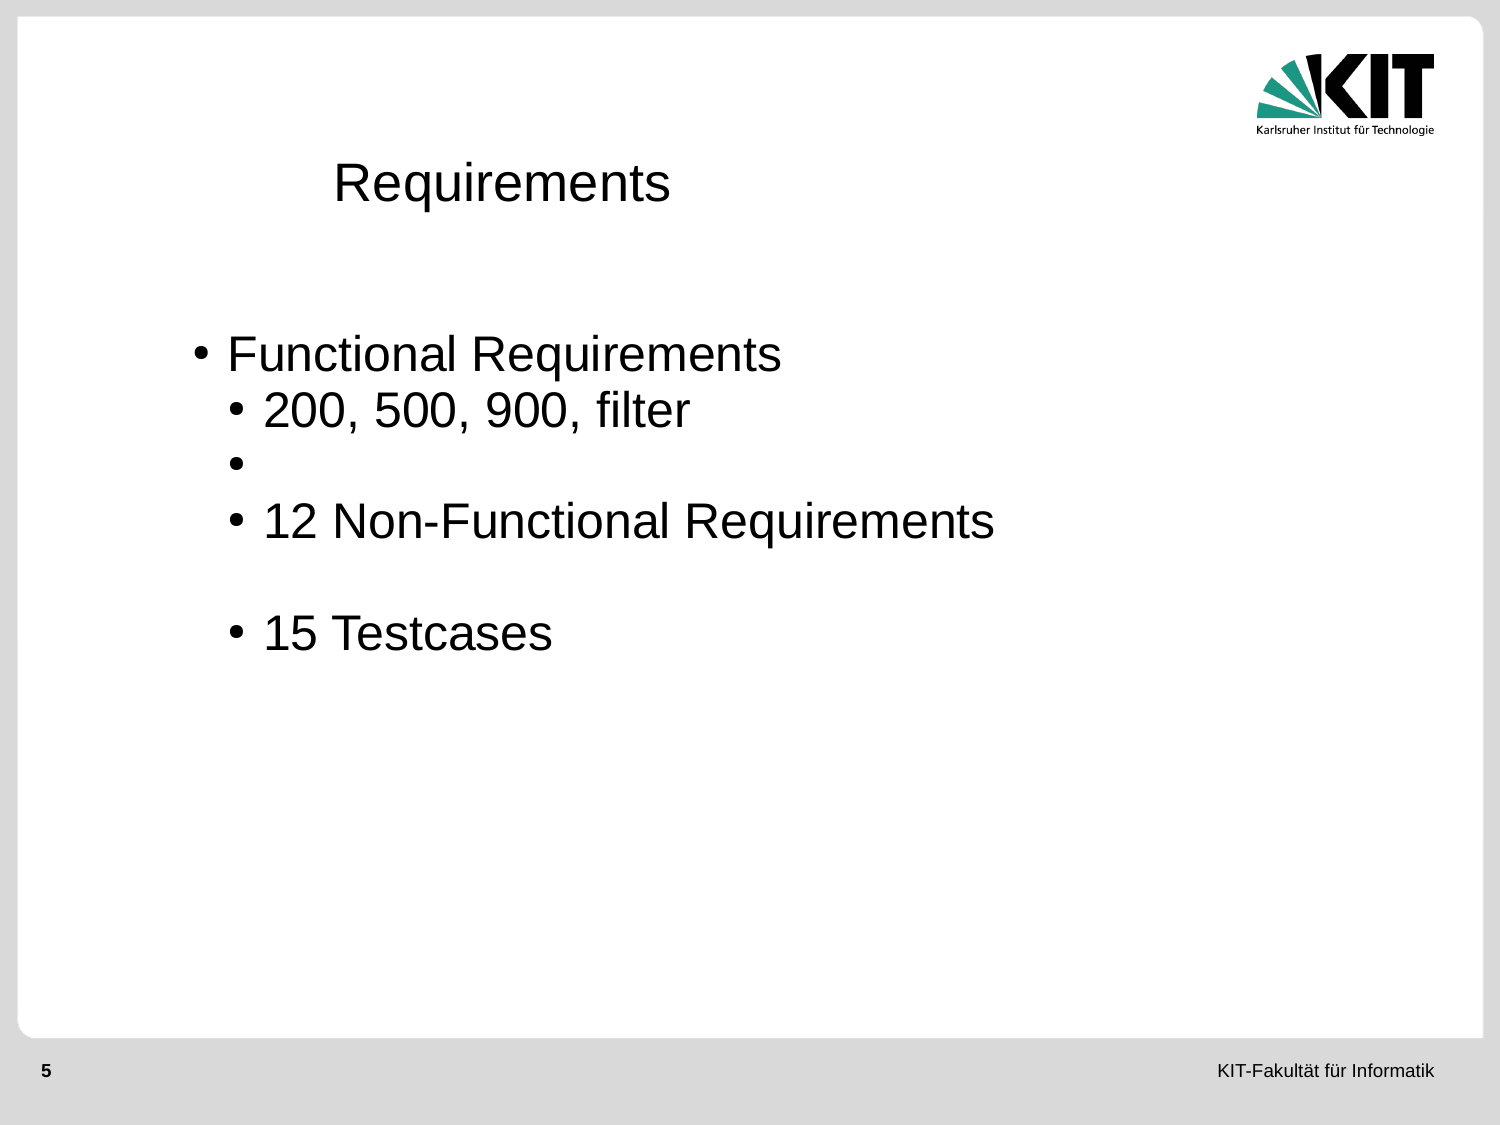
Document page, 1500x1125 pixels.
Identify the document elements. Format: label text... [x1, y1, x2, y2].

text_box Functional Requirements 200, 500, 900, filter 12 Non-Functional Requirements 15 Testcases [177, 318, 1099, 892]
text_box Requirements [318, 145, 1158, 237]
picture [0, 0, 1500, 1125]
